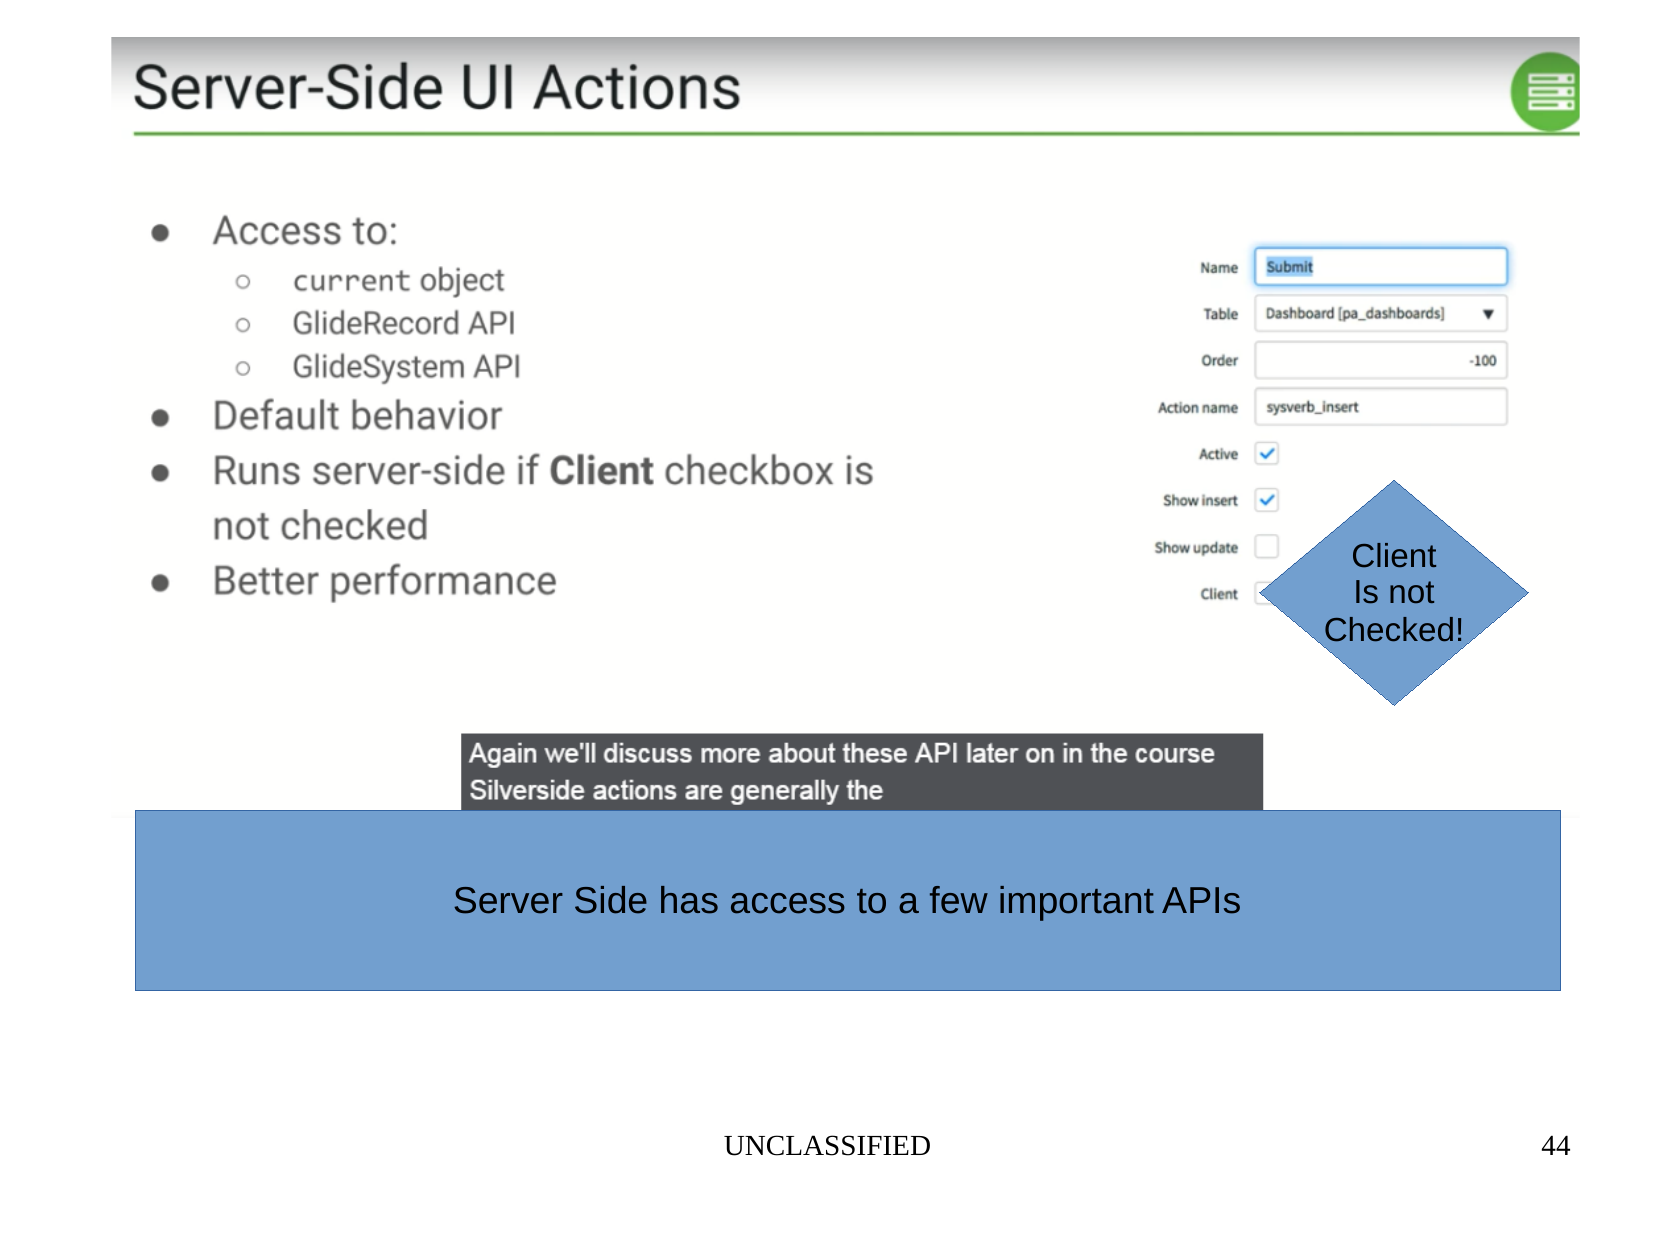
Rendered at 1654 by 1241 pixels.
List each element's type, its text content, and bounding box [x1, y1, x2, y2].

text_box Server Side has access to a few important APIs [135, 810, 1561, 991]
text_box Client Is not Checked! [1259, 480, 1529, 706]
picture [111, 37, 1580, 818]
